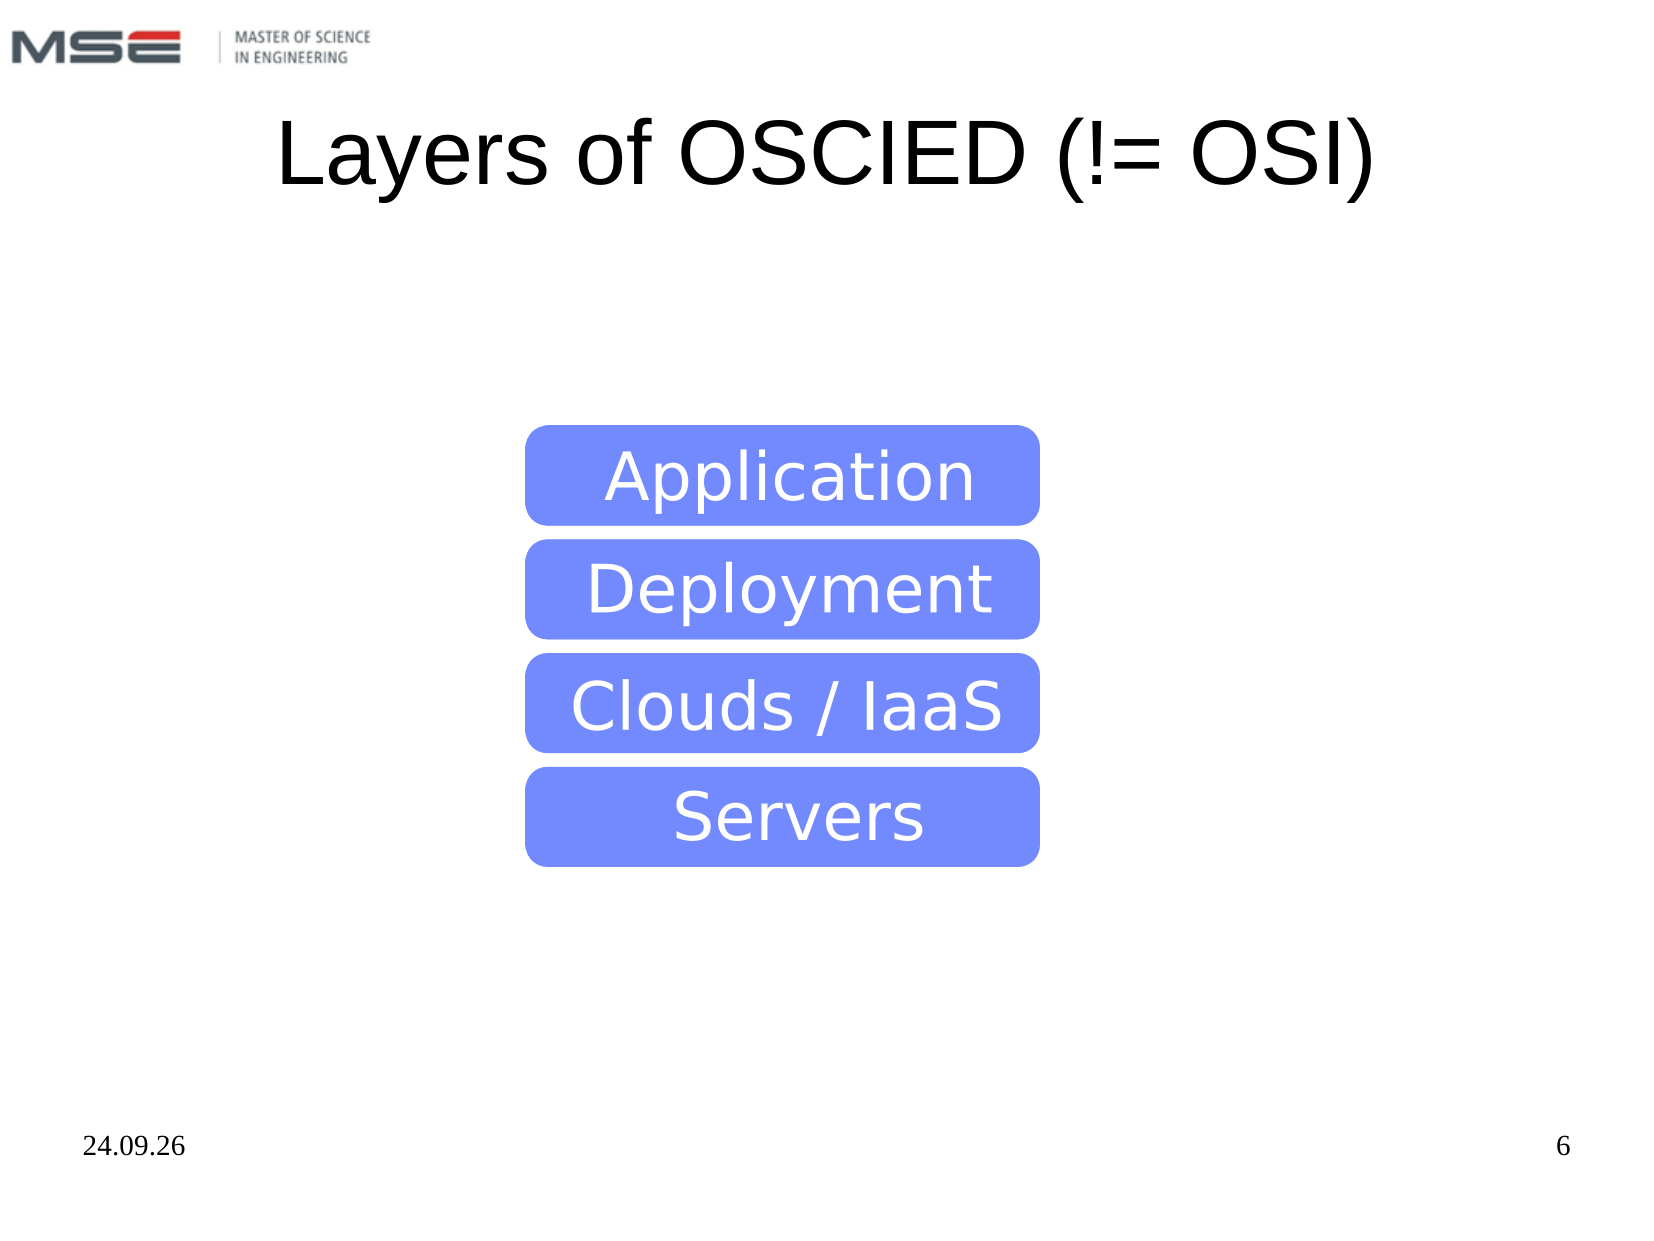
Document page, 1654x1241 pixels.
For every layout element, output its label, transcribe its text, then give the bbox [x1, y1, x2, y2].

picture [525, 425, 1040, 867]
picture [3, 0, 402, 107]
title Layers of OSCIED (!= OSI) [82, 49, 1571, 257]
